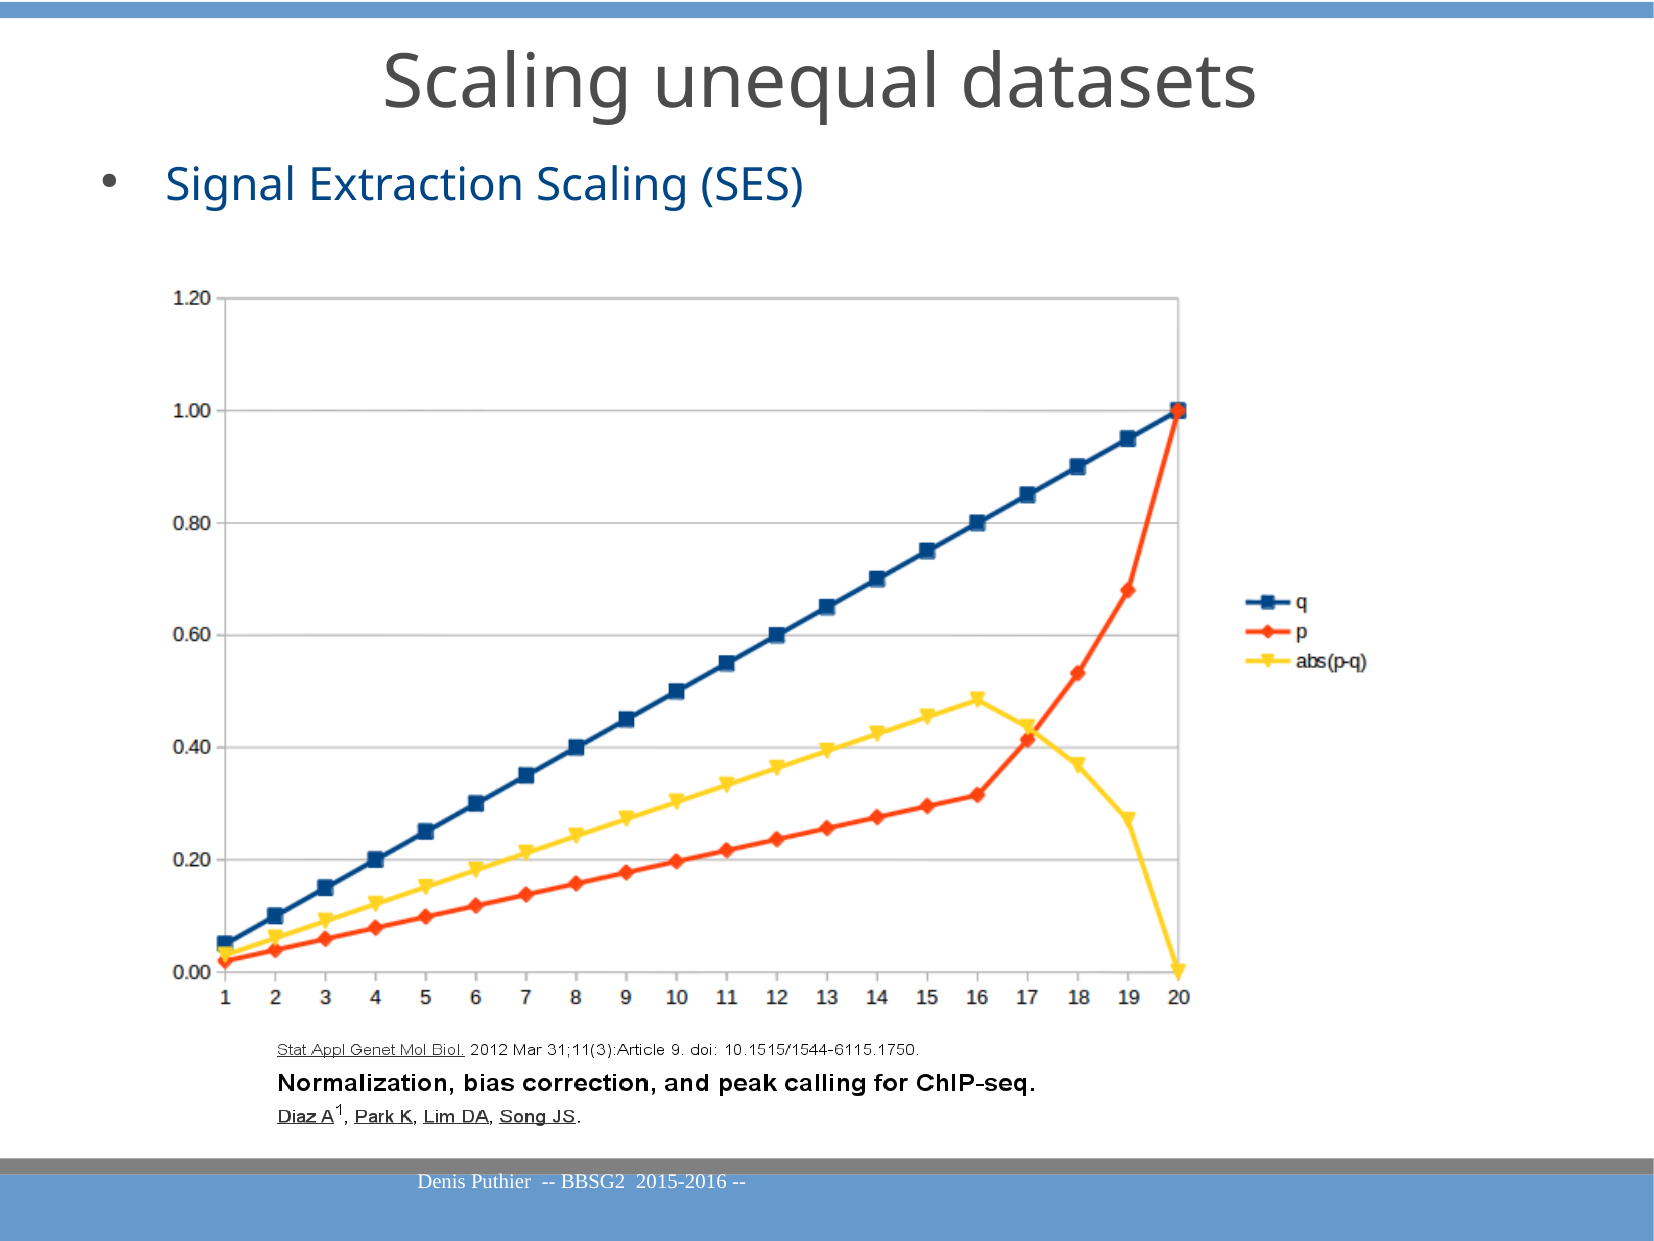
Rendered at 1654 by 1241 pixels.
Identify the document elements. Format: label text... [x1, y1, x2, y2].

picture [134, 219, 1376, 1020]
list Signal Extraction Scaling (SES) [82, 151, 1538, 871]
title Scaling unequal datasets [76, 2, 1565, 154]
picture [266, 1036, 1052, 1136]
